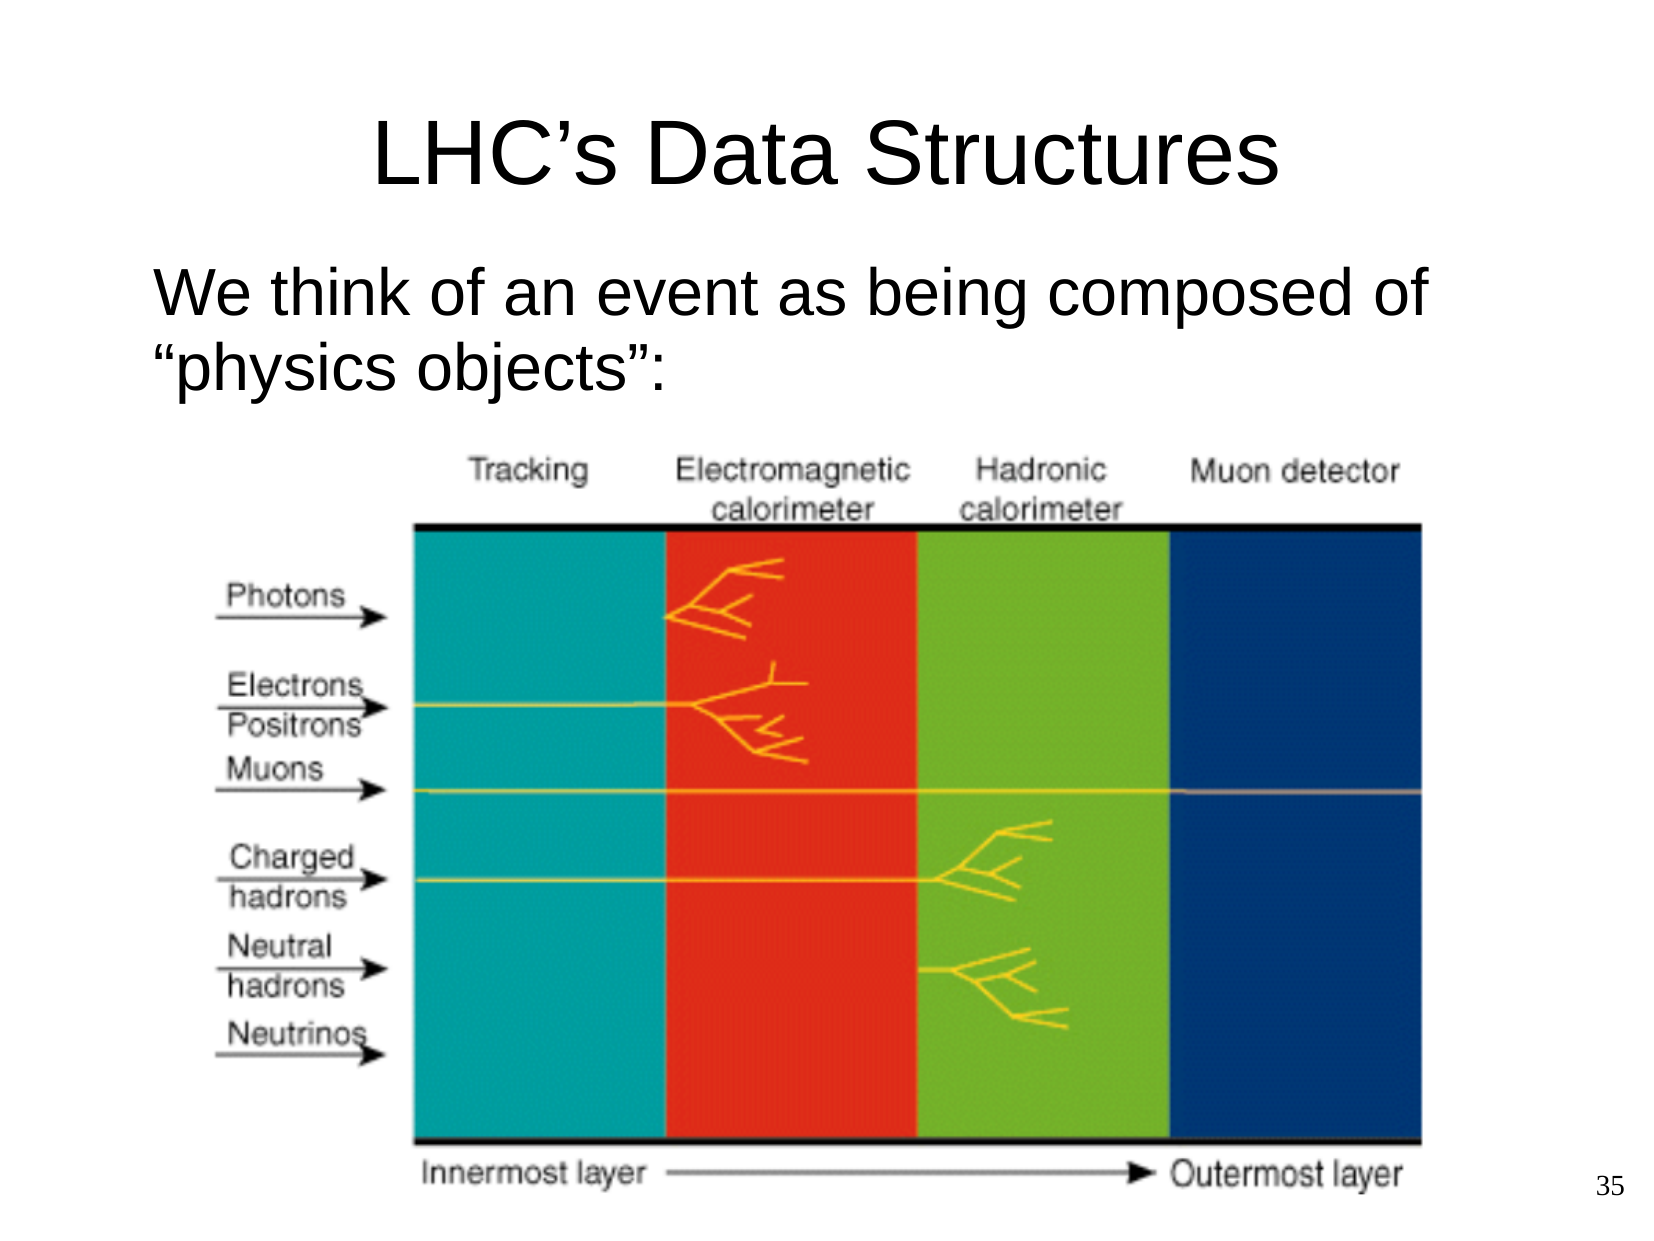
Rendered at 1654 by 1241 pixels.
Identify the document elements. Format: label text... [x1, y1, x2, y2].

picture [144, 420, 1465, 1229]
title LHC’s Data Structures [82, 49, 1571, 254]
list We think of an event as being composed of “physics objects”: [82, 254, 1571, 974]
